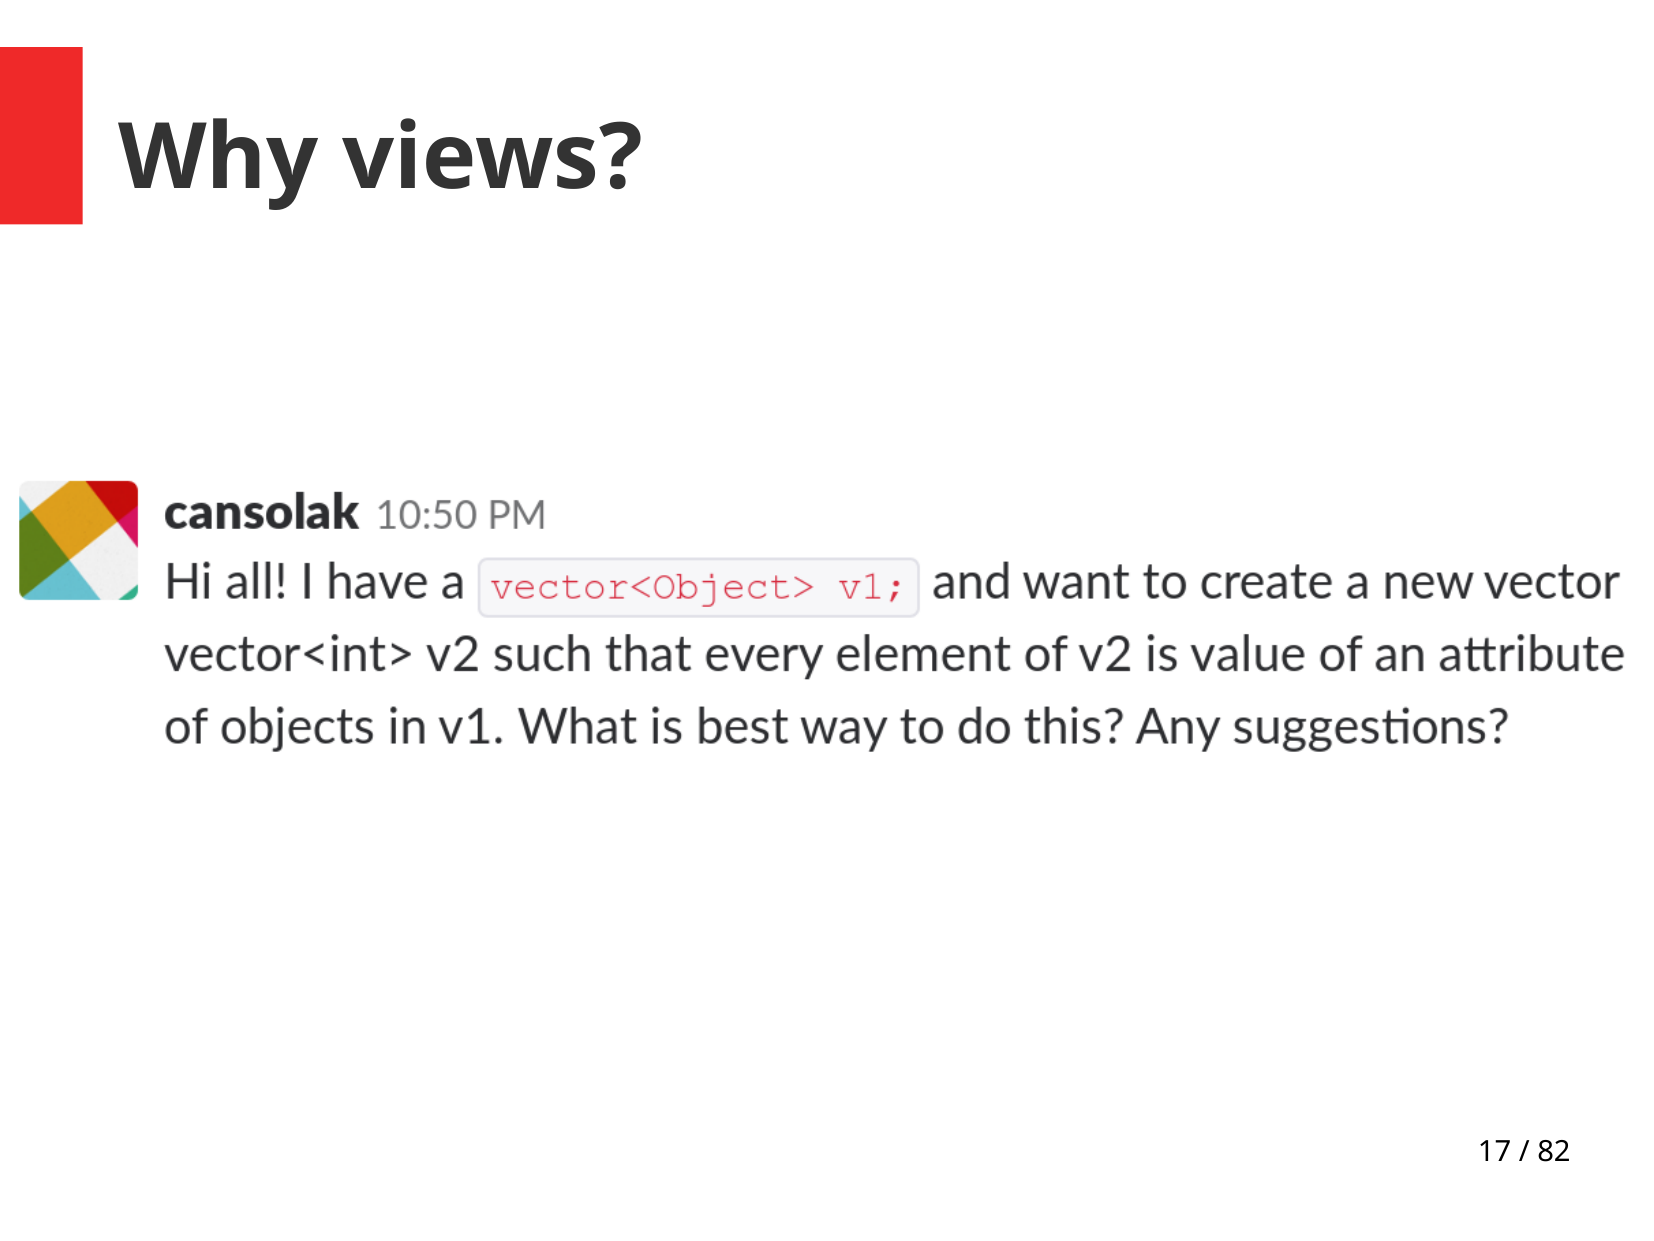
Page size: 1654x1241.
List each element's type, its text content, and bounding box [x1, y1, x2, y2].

title Why views? [118, 49, 1571, 257]
picture [3, 462, 1654, 782]
